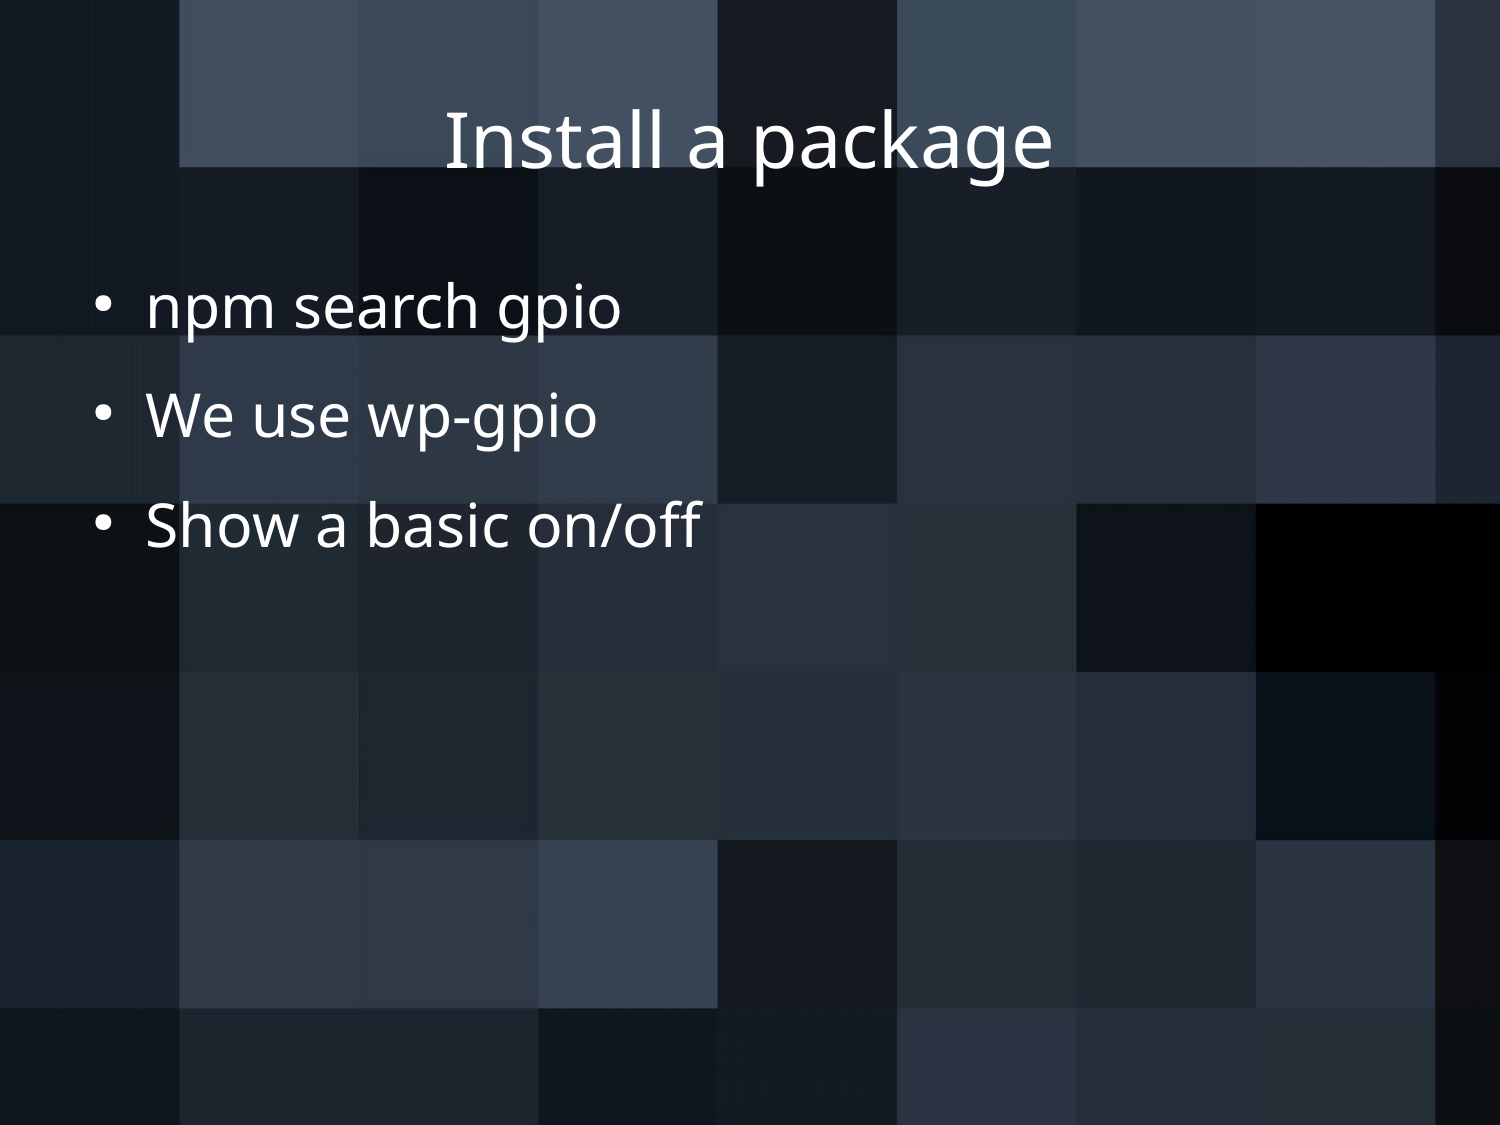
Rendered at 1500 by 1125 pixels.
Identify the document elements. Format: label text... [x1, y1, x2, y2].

picture [0, 0, 1500, 1125]
list npm search gpio We use wp-gpio Show a basic on/off [75, 263, 1425, 916]
title Install a package [75, 44, 1425, 233]
